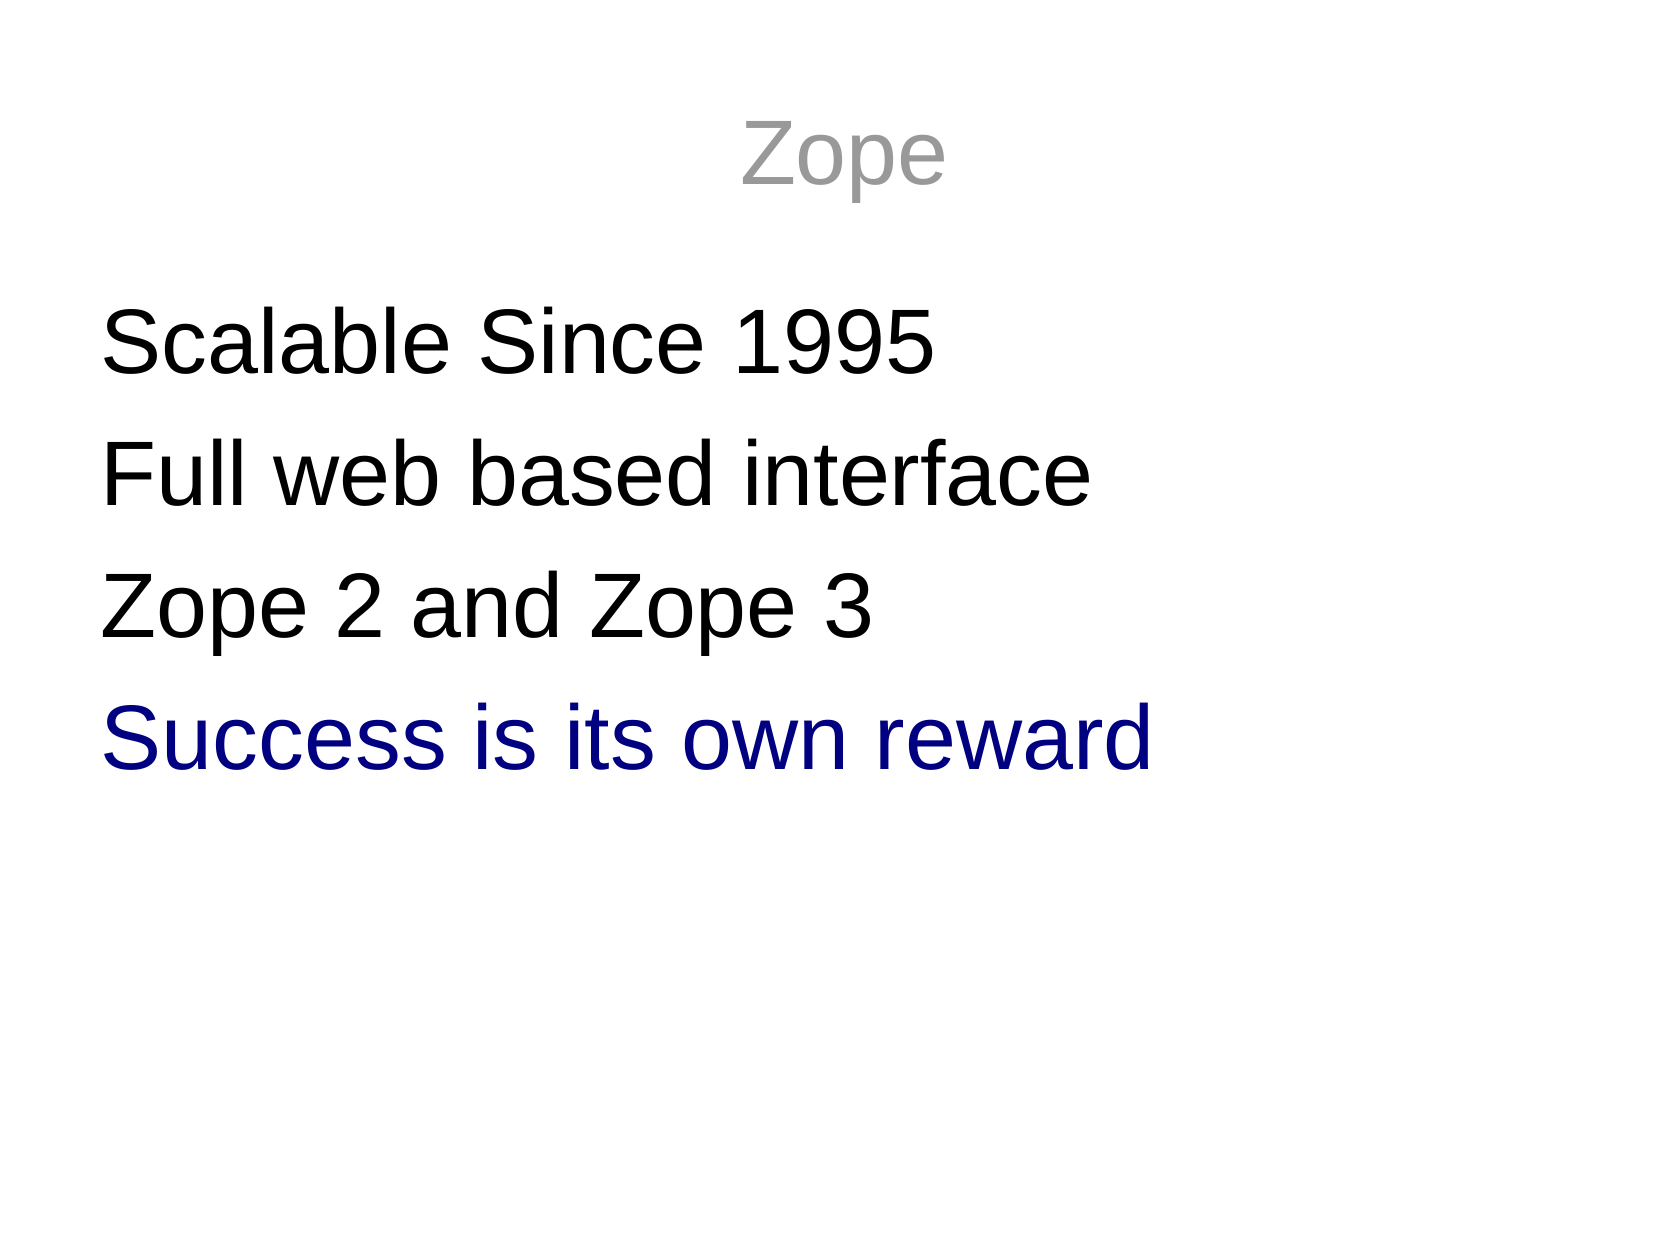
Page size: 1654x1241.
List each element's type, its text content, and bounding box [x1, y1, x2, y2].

title Zope [82, 49, 1571, 257]
list Scalable Since 1995 Full web based interface Zope 2 and Zope 3 Success is its own reward [82, 290, 1571, 1094]
